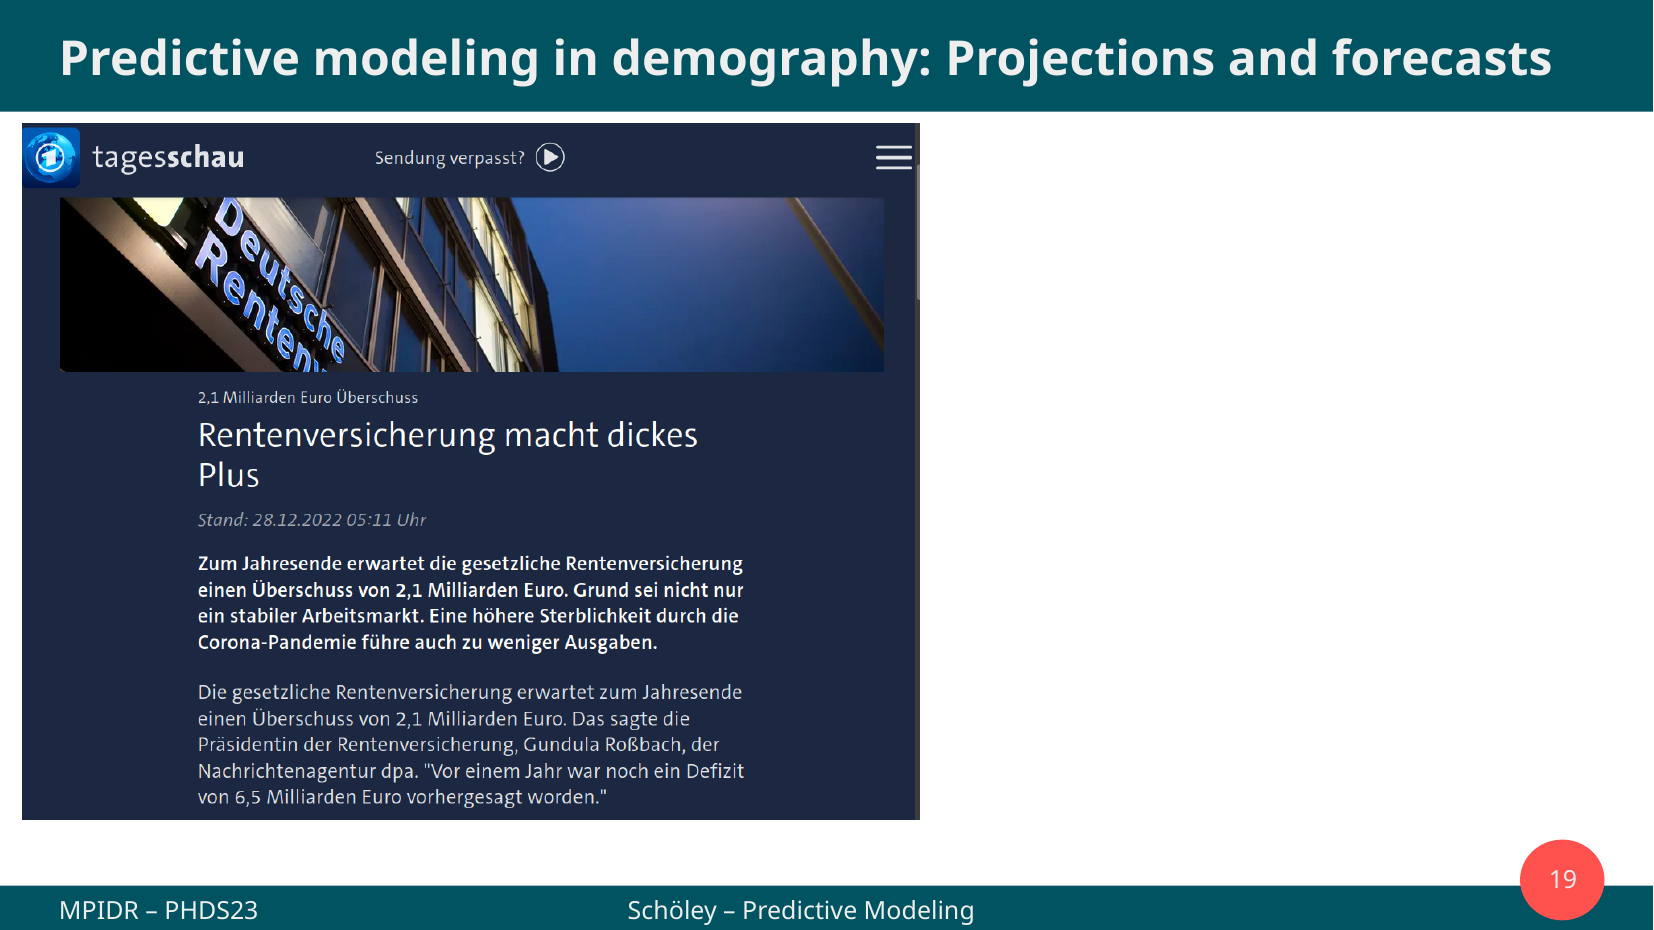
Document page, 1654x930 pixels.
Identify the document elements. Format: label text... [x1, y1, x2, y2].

title Predictive modeling in demography: Projections and forecasts [58, 0, 1594, 117]
picture [22, 123, 920, 820]
